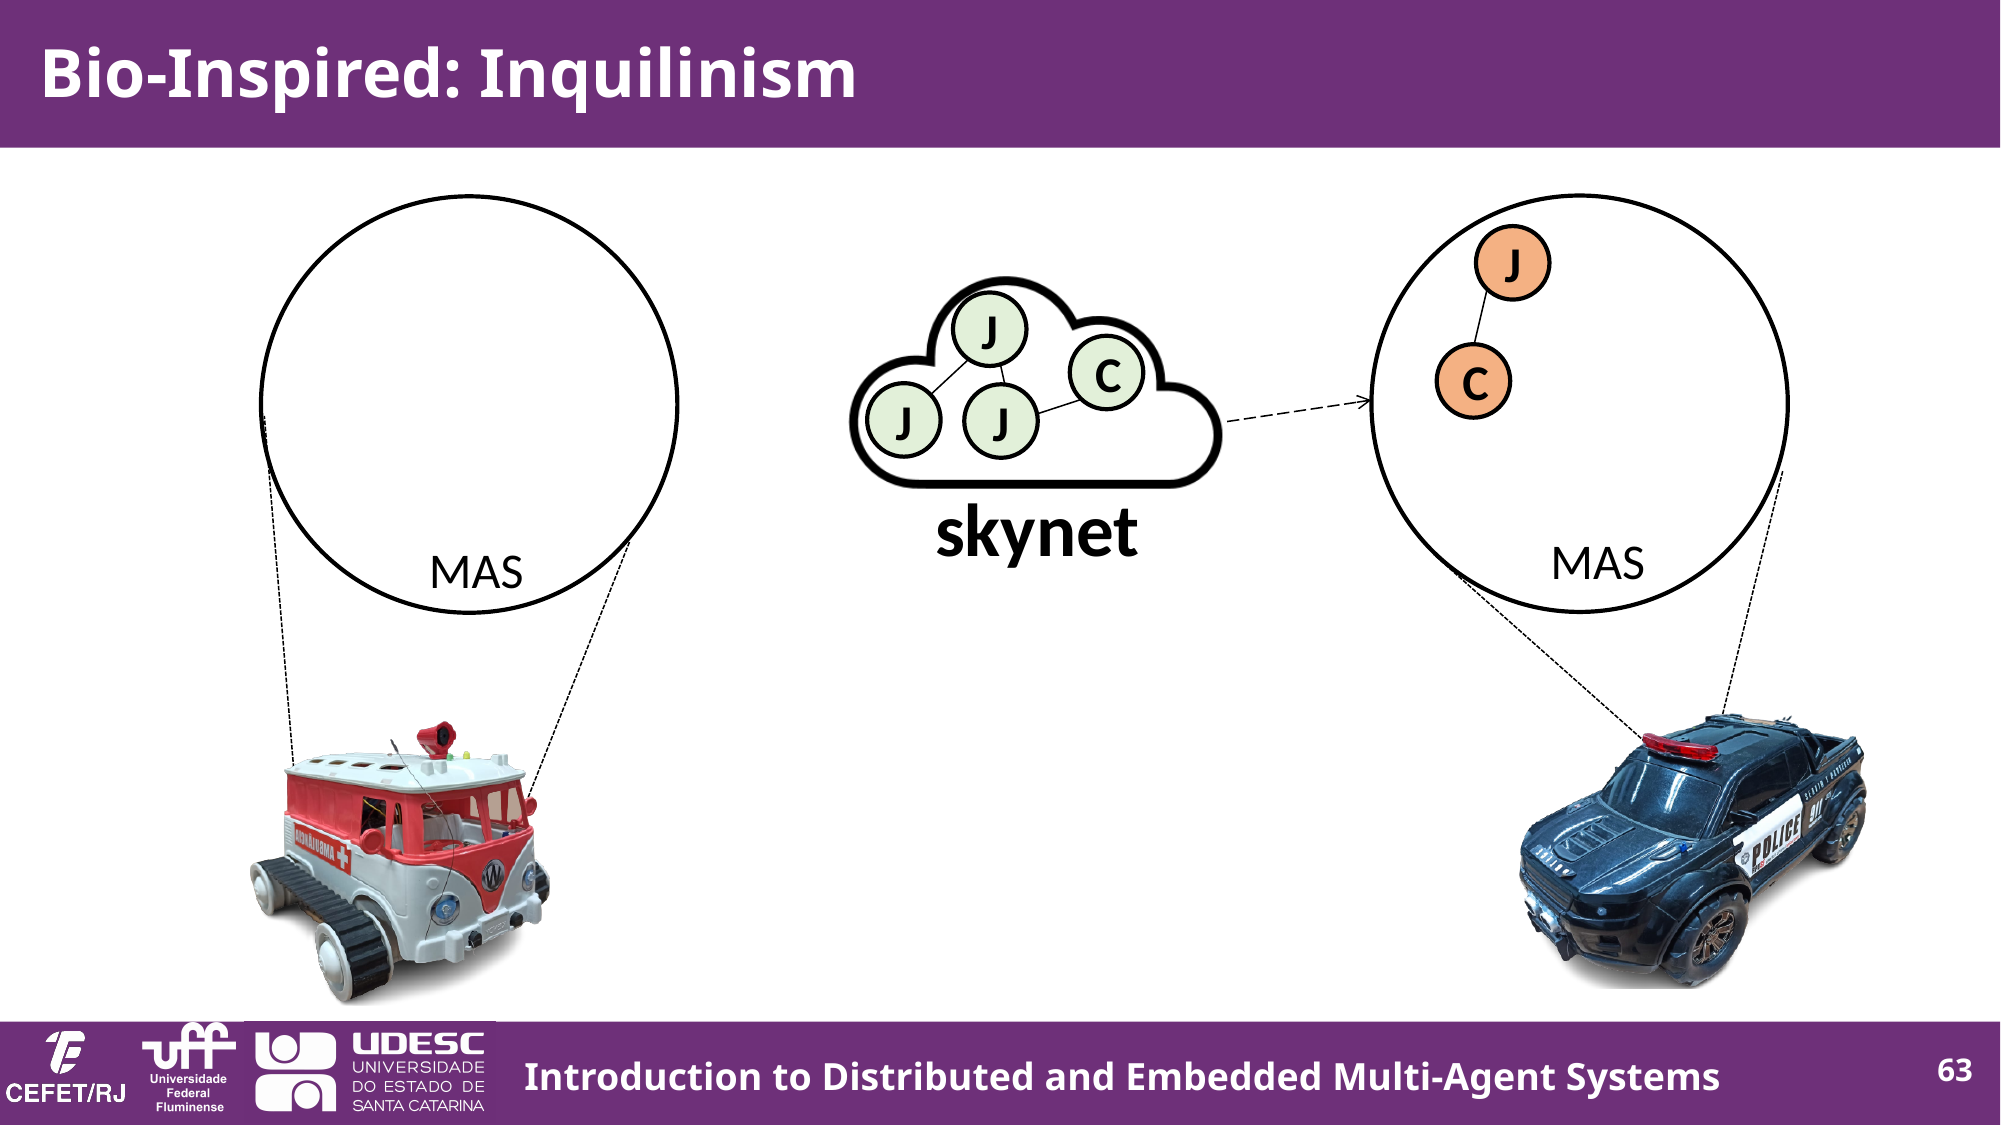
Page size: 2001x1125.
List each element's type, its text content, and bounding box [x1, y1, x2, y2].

text_box J [952, 292, 1027, 366]
text_box skynet [920, 474, 1155, 580]
text_box MAS [414, 531, 539, 607]
picture [244, 1021, 496, 1123]
text_box [420, 607, 518, 613]
text_box MAS [1535, 522, 1660, 598]
text_box J [867, 383, 941, 457]
text_box J [964, 384, 1038, 458]
text_box C [1436, 344, 1511, 418]
picture [1513, 711, 1872, 989]
text_box J [1475, 226, 1550, 300]
picture [824, 170, 1249, 595]
text_box C [1069, 335, 1144, 410]
text_box [260, 196, 678, 606]
picture [245, 719, 555, 1006]
picture [6, 1009, 125, 1125]
text_box Bio-Inspired: Inquilinism [25, 23, 1999, 119]
text_box [1371, 195, 1788, 612]
picture [141, 1021, 237, 1117]
